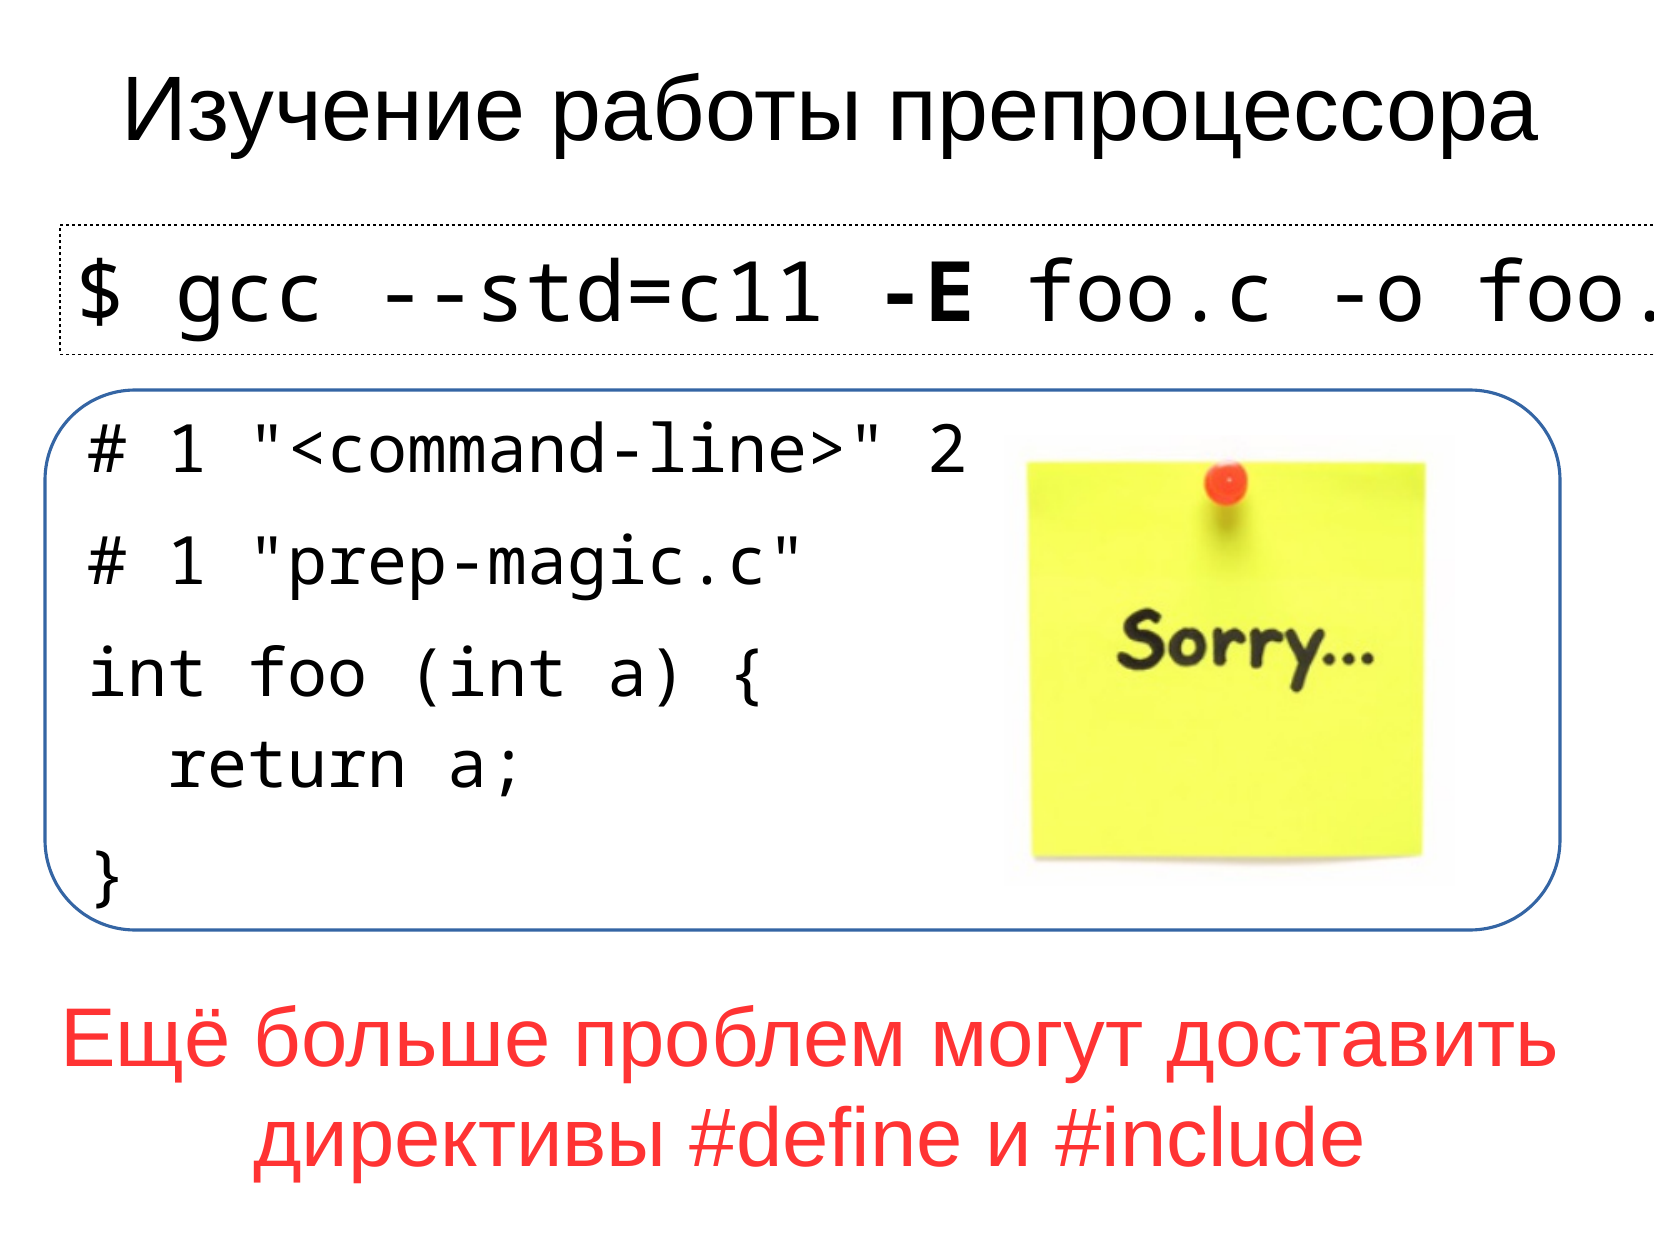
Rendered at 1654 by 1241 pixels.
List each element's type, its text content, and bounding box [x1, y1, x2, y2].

title Ещё больше проблем могут доставить директивы #define и #include [15, 983, 1606, 1171]
text_box # 1 "<command-line>" 2 # 1 "prep-magic.c" int foo (int a) { return a; } [45, 390, 1561, 931]
title Изучение работы препроцессора [86, 0, 1576, 208]
picture [1005, 435, 1456, 886]
text_box $ gcc --std=c11 -E foo.c -o foo.i [60, 225, 1576, 352]
